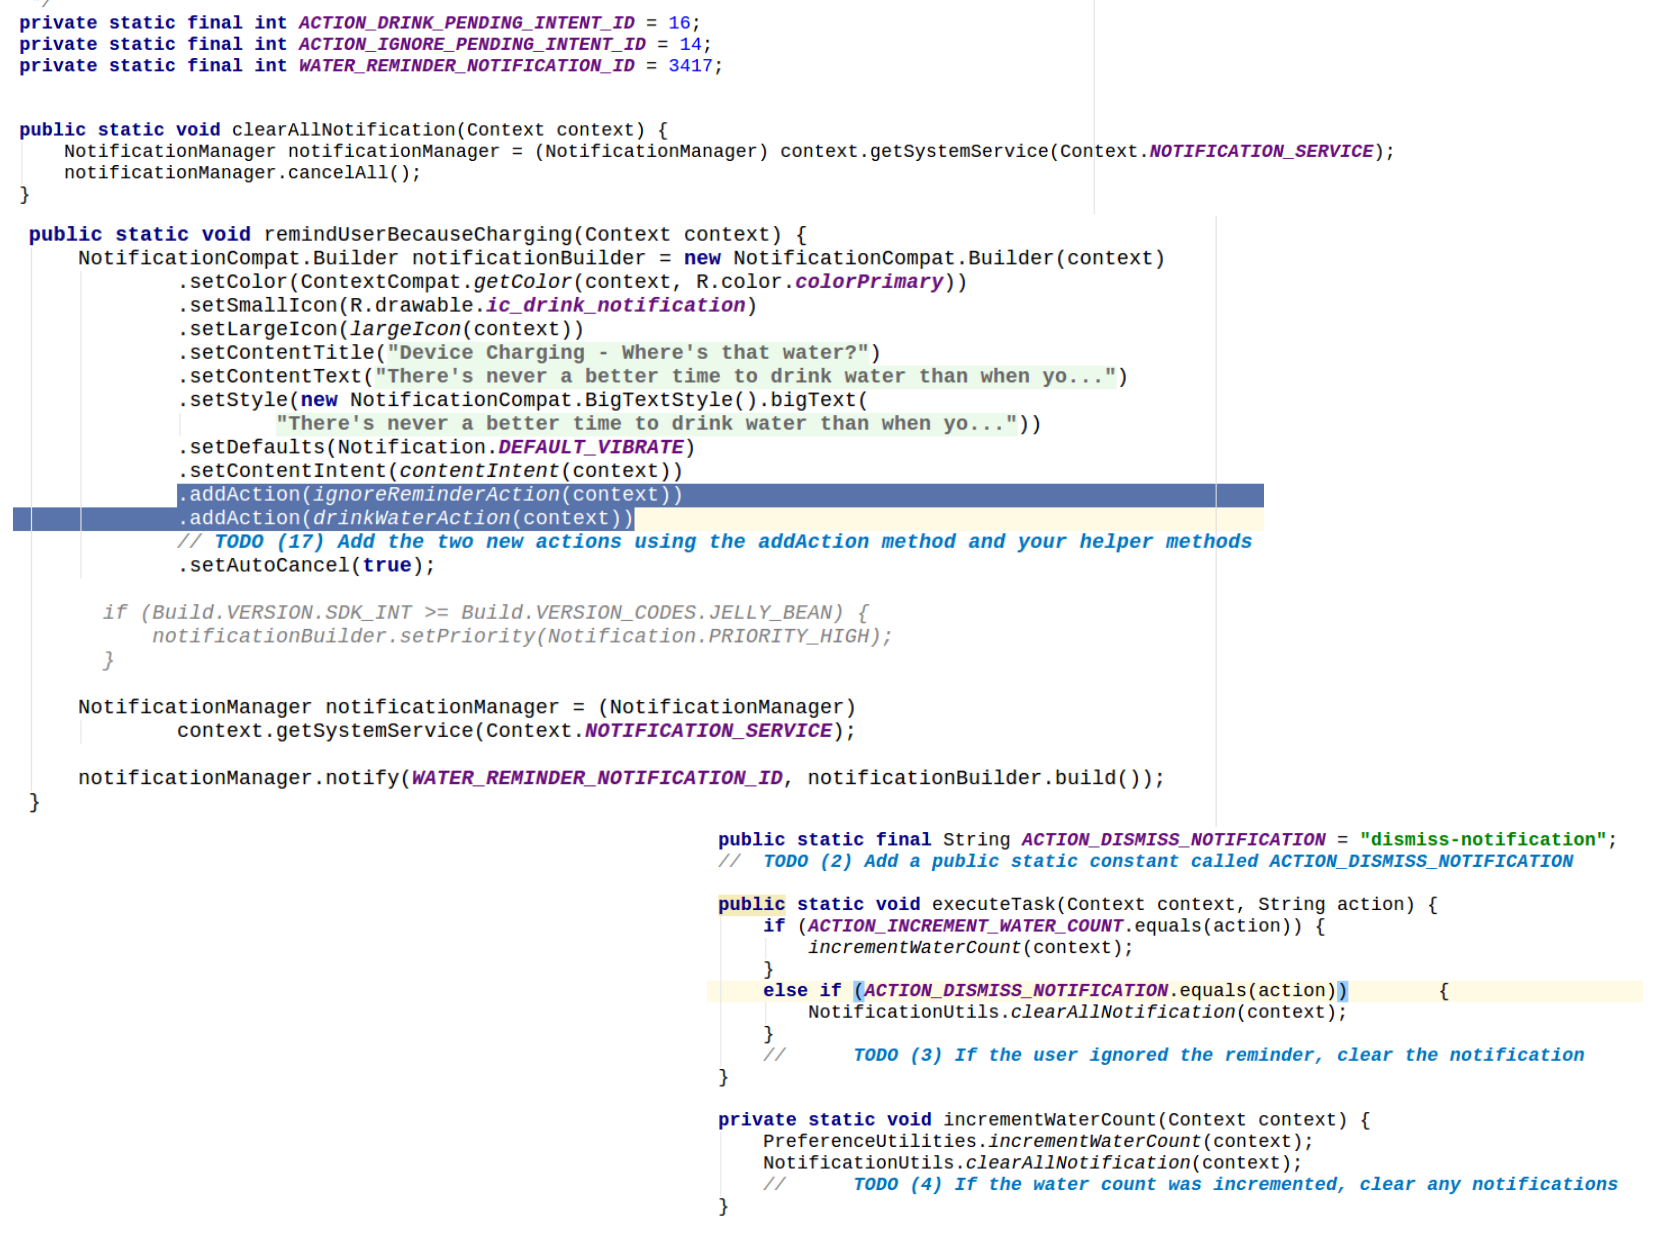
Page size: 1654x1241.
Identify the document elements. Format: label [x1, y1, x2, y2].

picture [707, 829, 1643, 1227]
picture [13, 216, 1264, 827]
picture [0, 0, 1457, 214]
